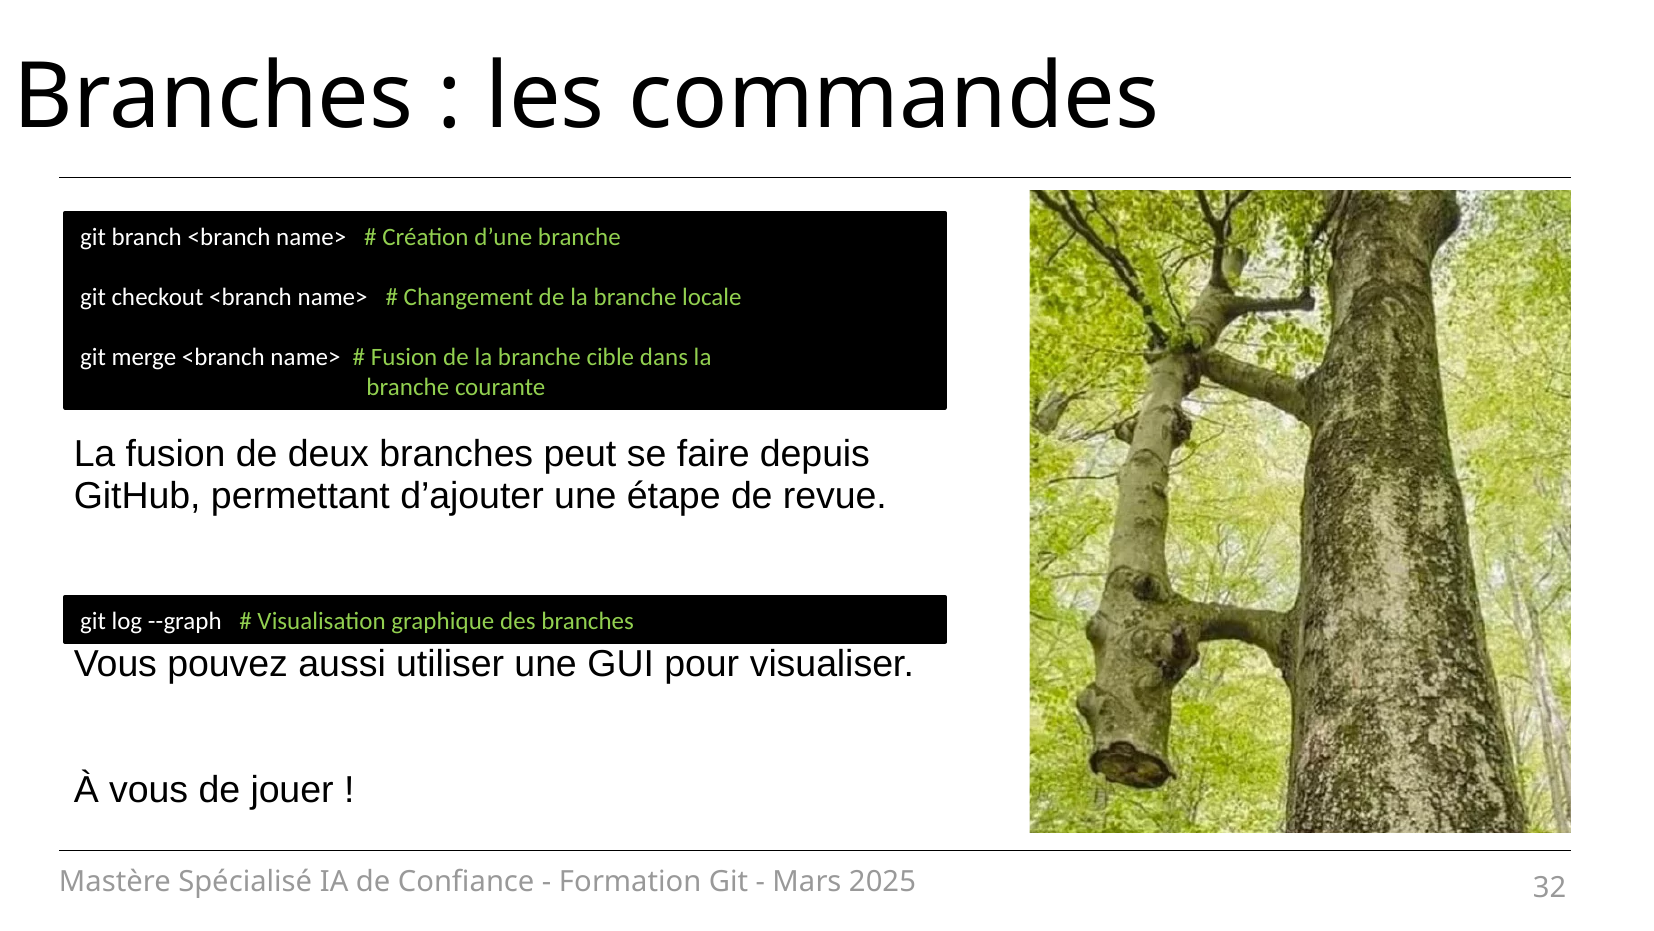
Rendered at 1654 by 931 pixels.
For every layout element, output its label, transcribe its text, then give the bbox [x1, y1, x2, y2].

title Branches : les commandes [22, 29, 1152, 185]
picture [1029, 190, 1571, 833]
text_box git log --graph # Visualisation graphique des branches [65, 596, 945, 642]
text_box git branch <branch name> # Création d’une branche git checkout <branch name> # Changement de la branche locale git merge <branch name> # Fusion de la branche cible dans la branche courante [65, 212, 945, 408]
text_box La fusion de deux branches peut se faire depuis GitHub, permettant d’ajouter une étape de revue. Vous pouvez aussi utiliser une GUI pour visualiser. À vous de jouer ! [59, 425, 945, 818]
